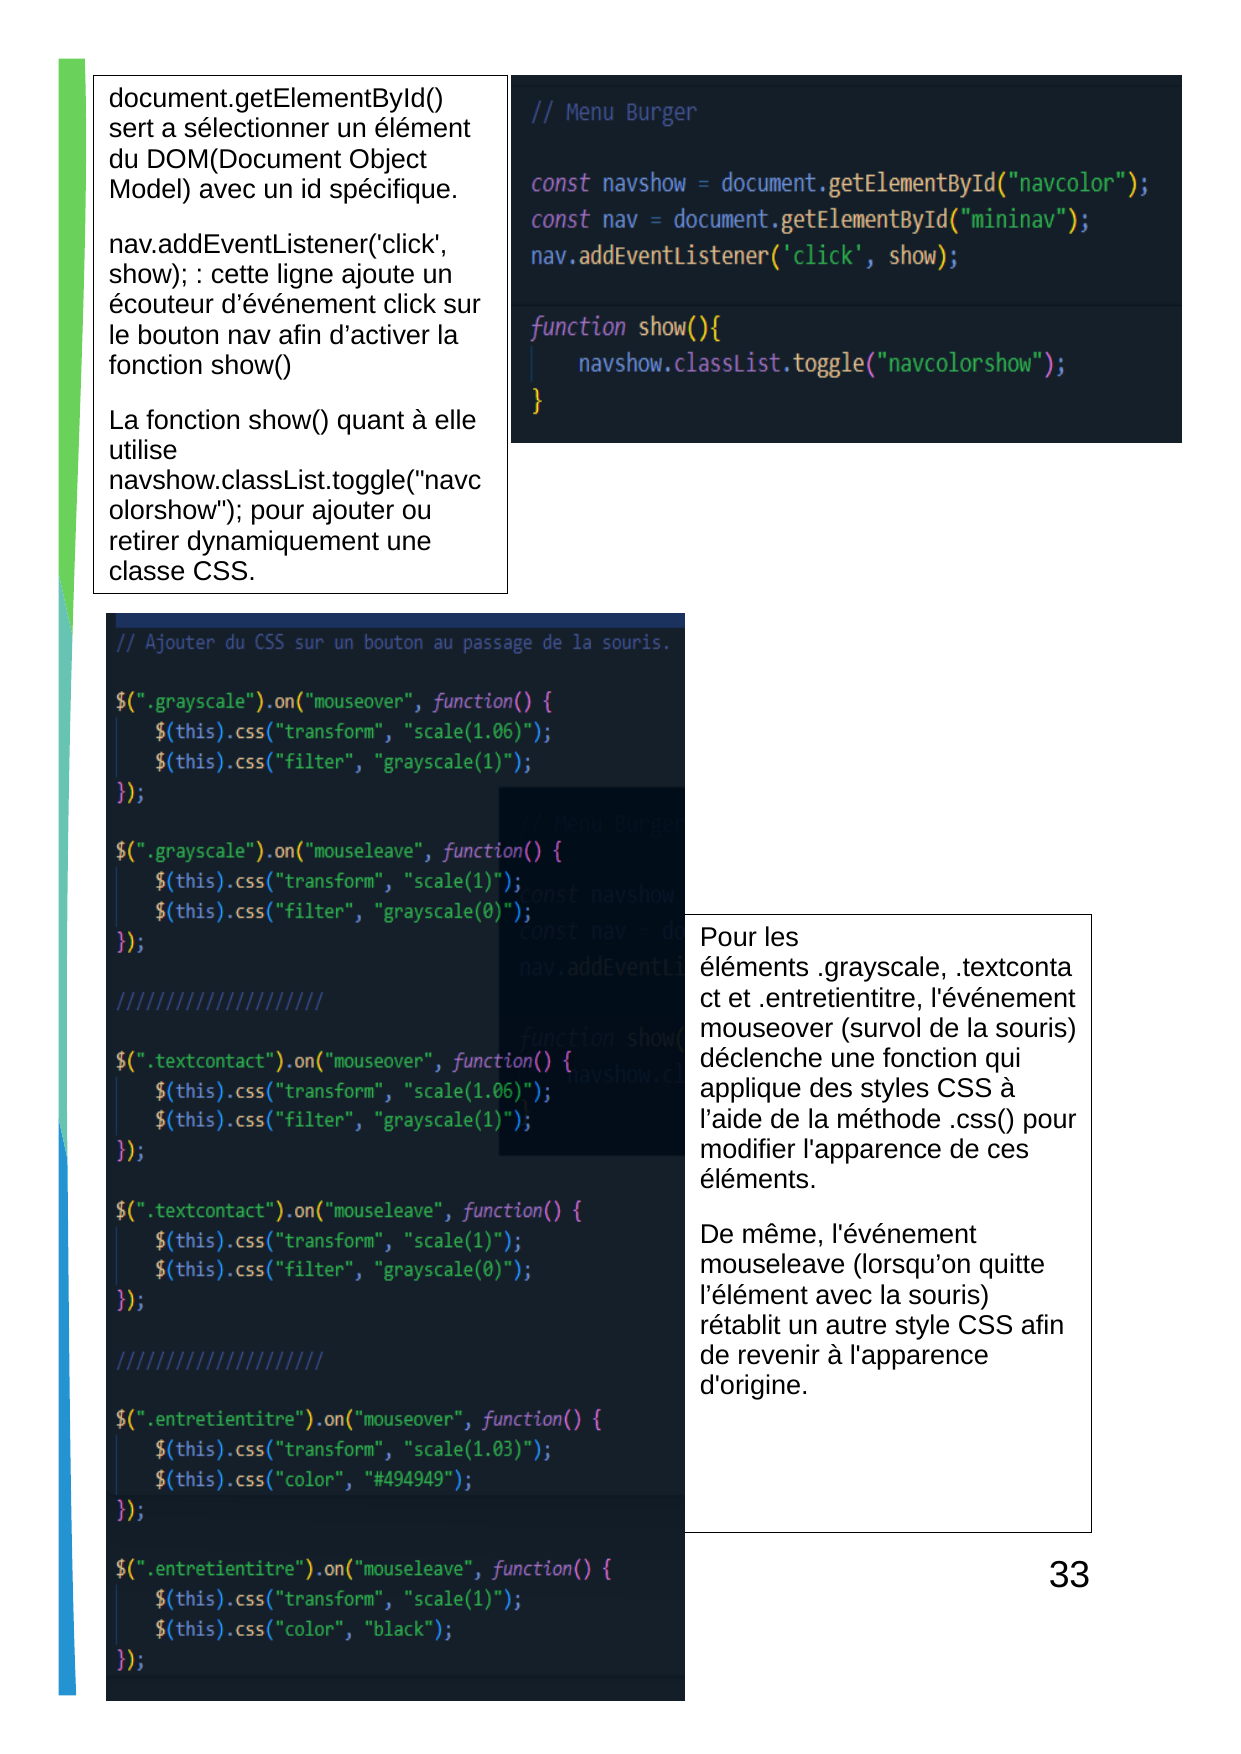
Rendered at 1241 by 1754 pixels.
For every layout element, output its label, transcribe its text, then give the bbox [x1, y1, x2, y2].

text_box document.getElementById() sert a sélectionner un élément du DOM(Document Object Model) avec un id spécifique. nav.addEventListener('click', show); : cette ligne ajoute un écouteur d’événement click sur le bouton nav afin d’activer la fonction show() La fonction show() quant à elle utilise navshow.classList.toggle("navcolorshow"); pour ajouter ou retirer dynamiquement une classe CSS. [93, 75, 508, 594]
picture [511, 75, 1182, 443]
picture [106, 613, 685, 1701]
text_box Pour les éléments .grayscale, .textcontact et .entretientitre, l'événement mouseover (survol de la souris) déclenche une fonction qui applique des styles CSS à l’aide de la méthode .css() pour modifier l'apparence de ces éléments. De même, l'événement mouseleave (lorsqu’on quitte l’élément avec la souris) rétablit un autre style CSS afin de revenir à l'apparence d'origine. [685, 914, 1092, 1533]
text_box <numéro> [1034, 1545, 1235, 1670]
